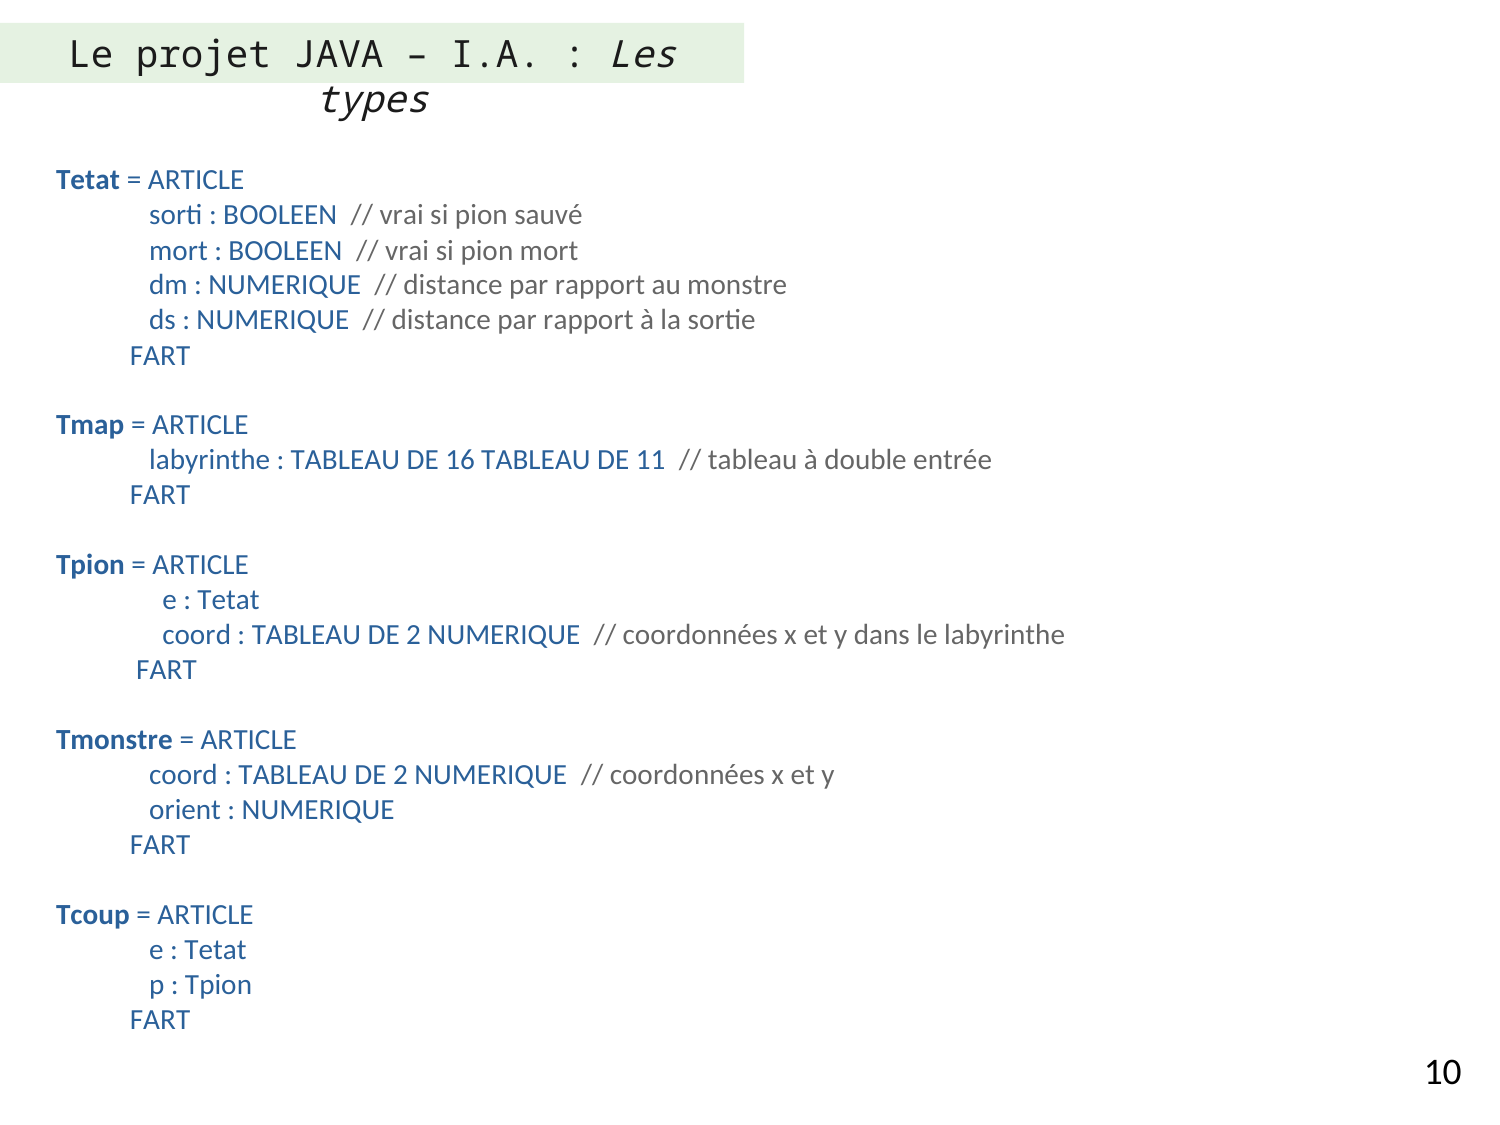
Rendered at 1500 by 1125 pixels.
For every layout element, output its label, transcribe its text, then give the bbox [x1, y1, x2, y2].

text_box Le projet JAVA – I.A. : Les types [0, 22, 745, 83]
text_box <numéro> [1287, 1039, 1477, 1100]
text_box Tetat = ARTICLE sorti : BOOLEEN // vrai si pion sauvé mort : BOOLEEN // vrai si pion mort dm : NUMERIQUE // distance par rapport au monstre ds : NUMERIQUE // distance par rapport à la sortie FART Tmap = ARTICLE labyrinthe : TABLEAU DE 16 TABLEAU DE 11 // tableau à double entrée FART Tpion = ARTICLE e : Tetat coord : TABLEAU DE 2 NUMERIQUE // coordonnées x et y dans le labyrinthe FART Tmonstre = ARTICLE coord : TABLEAU DE 2 NUMERIQUE // coordonnées x et y orient : NUMERIQUE FART Tcoup = ARTICLE e : Tetat p : Tpion FART [41, 153, 1459, 1078]
